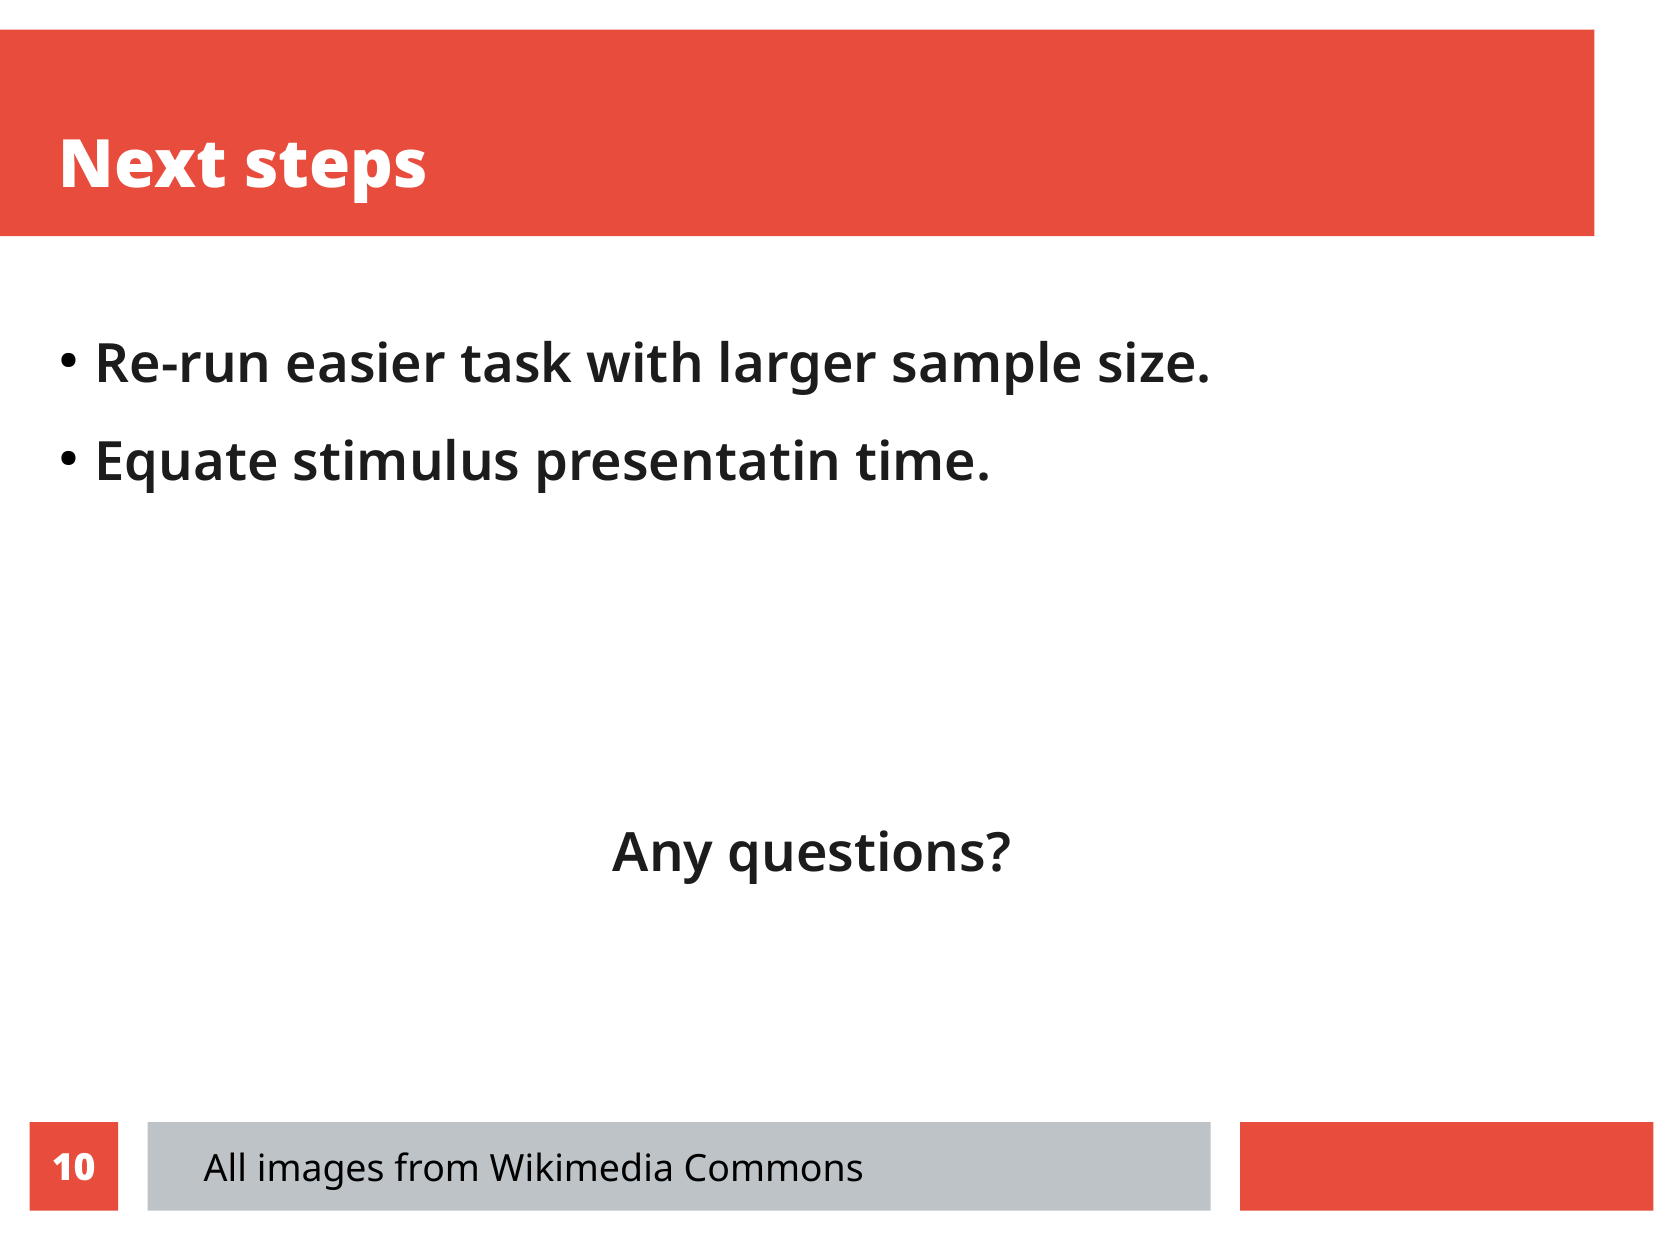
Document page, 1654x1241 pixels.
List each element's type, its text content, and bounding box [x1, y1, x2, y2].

text_box All images from Wikimedia Commons [188, 1133, 1182, 1200]
list Re-run easier task with larger sample size. Equate stimulus presentatin time. Any questions? [59, 324, 1565, 1093]
title Next steps [59, 59, 1595, 207]
